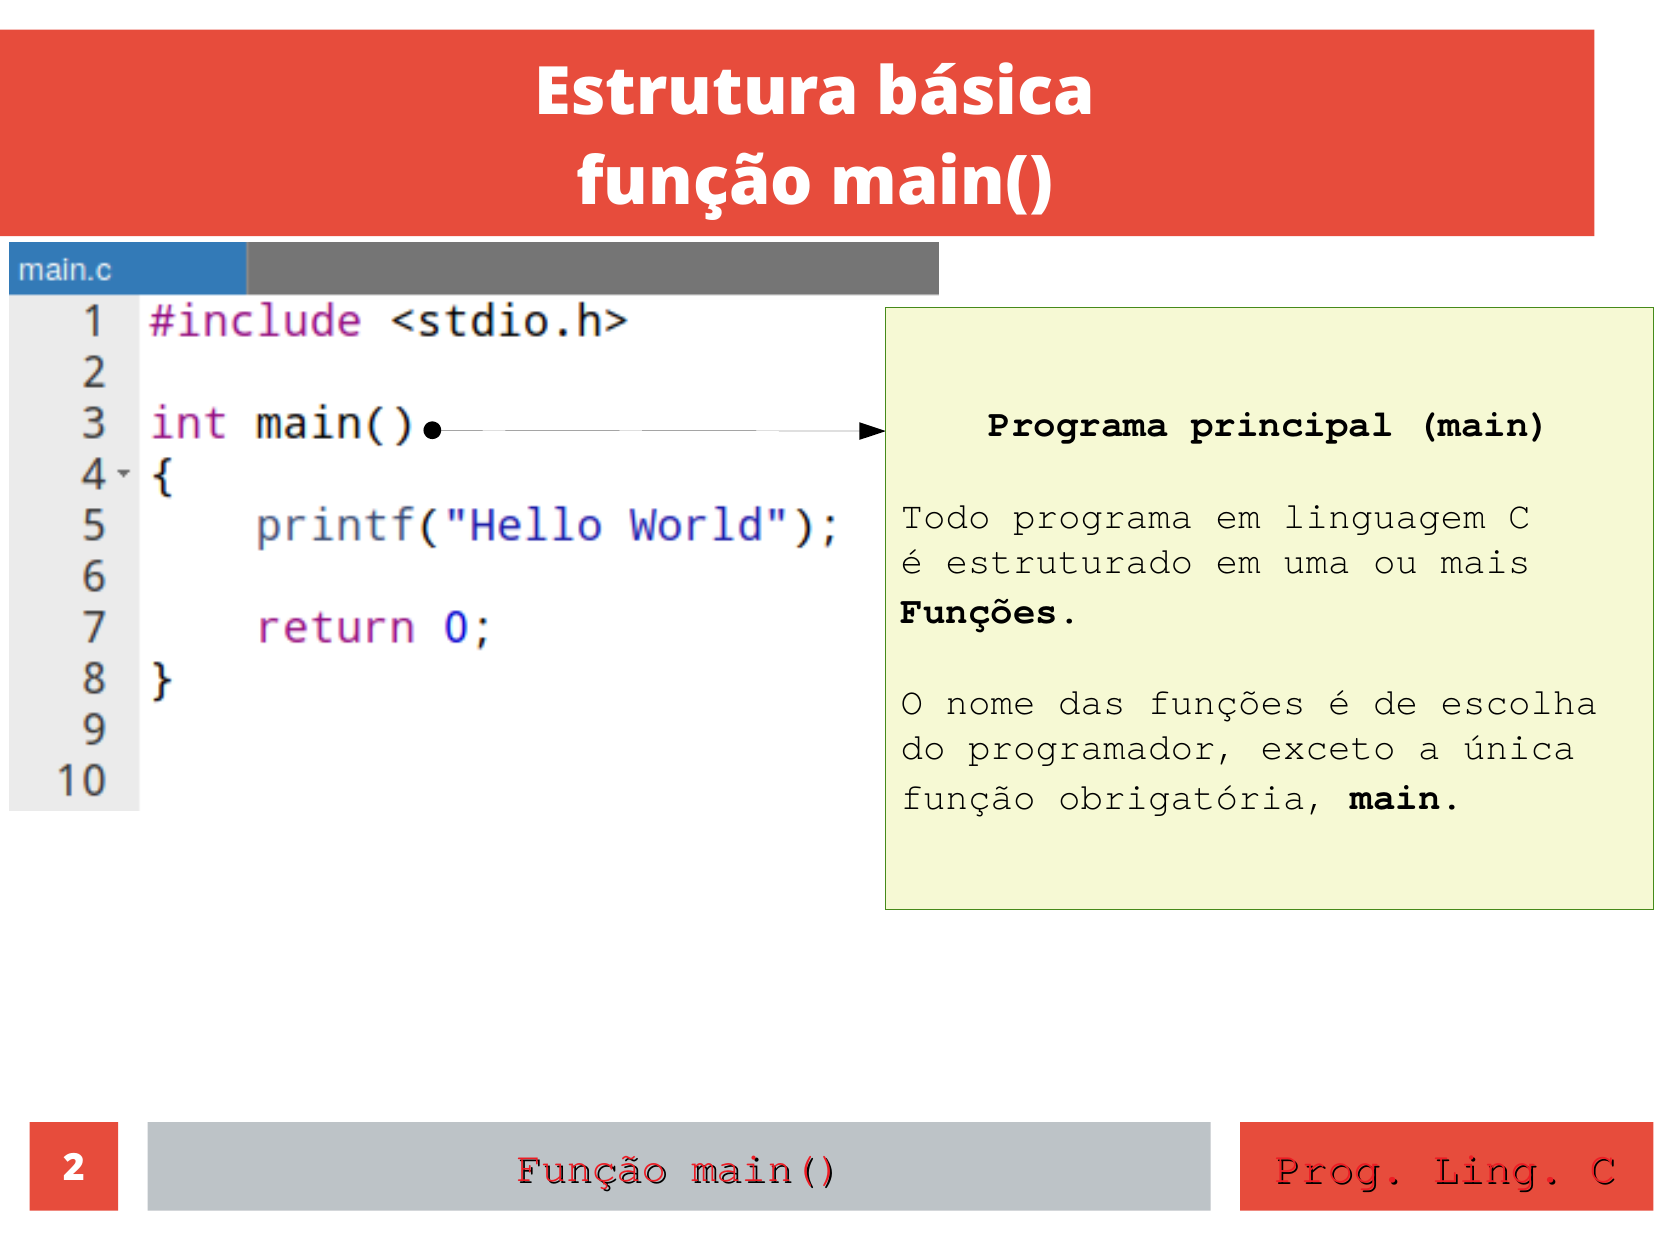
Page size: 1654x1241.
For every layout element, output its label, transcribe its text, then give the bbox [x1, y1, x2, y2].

title Estrutura básica função main() [283, 42, 1347, 225]
picture [9, 242, 939, 811]
text_box Prog. Ling. C [1233, 1133, 1654, 1202]
text_box Programa principal (main) Todo programa em linguagem C é estruturado em uma ou mais Funções. O nome das funções é de escolha do programador, exceto a única função obrigatória, main. [885, 307, 1654, 910]
text_box Função main() [197, 1133, 1162, 1199]
